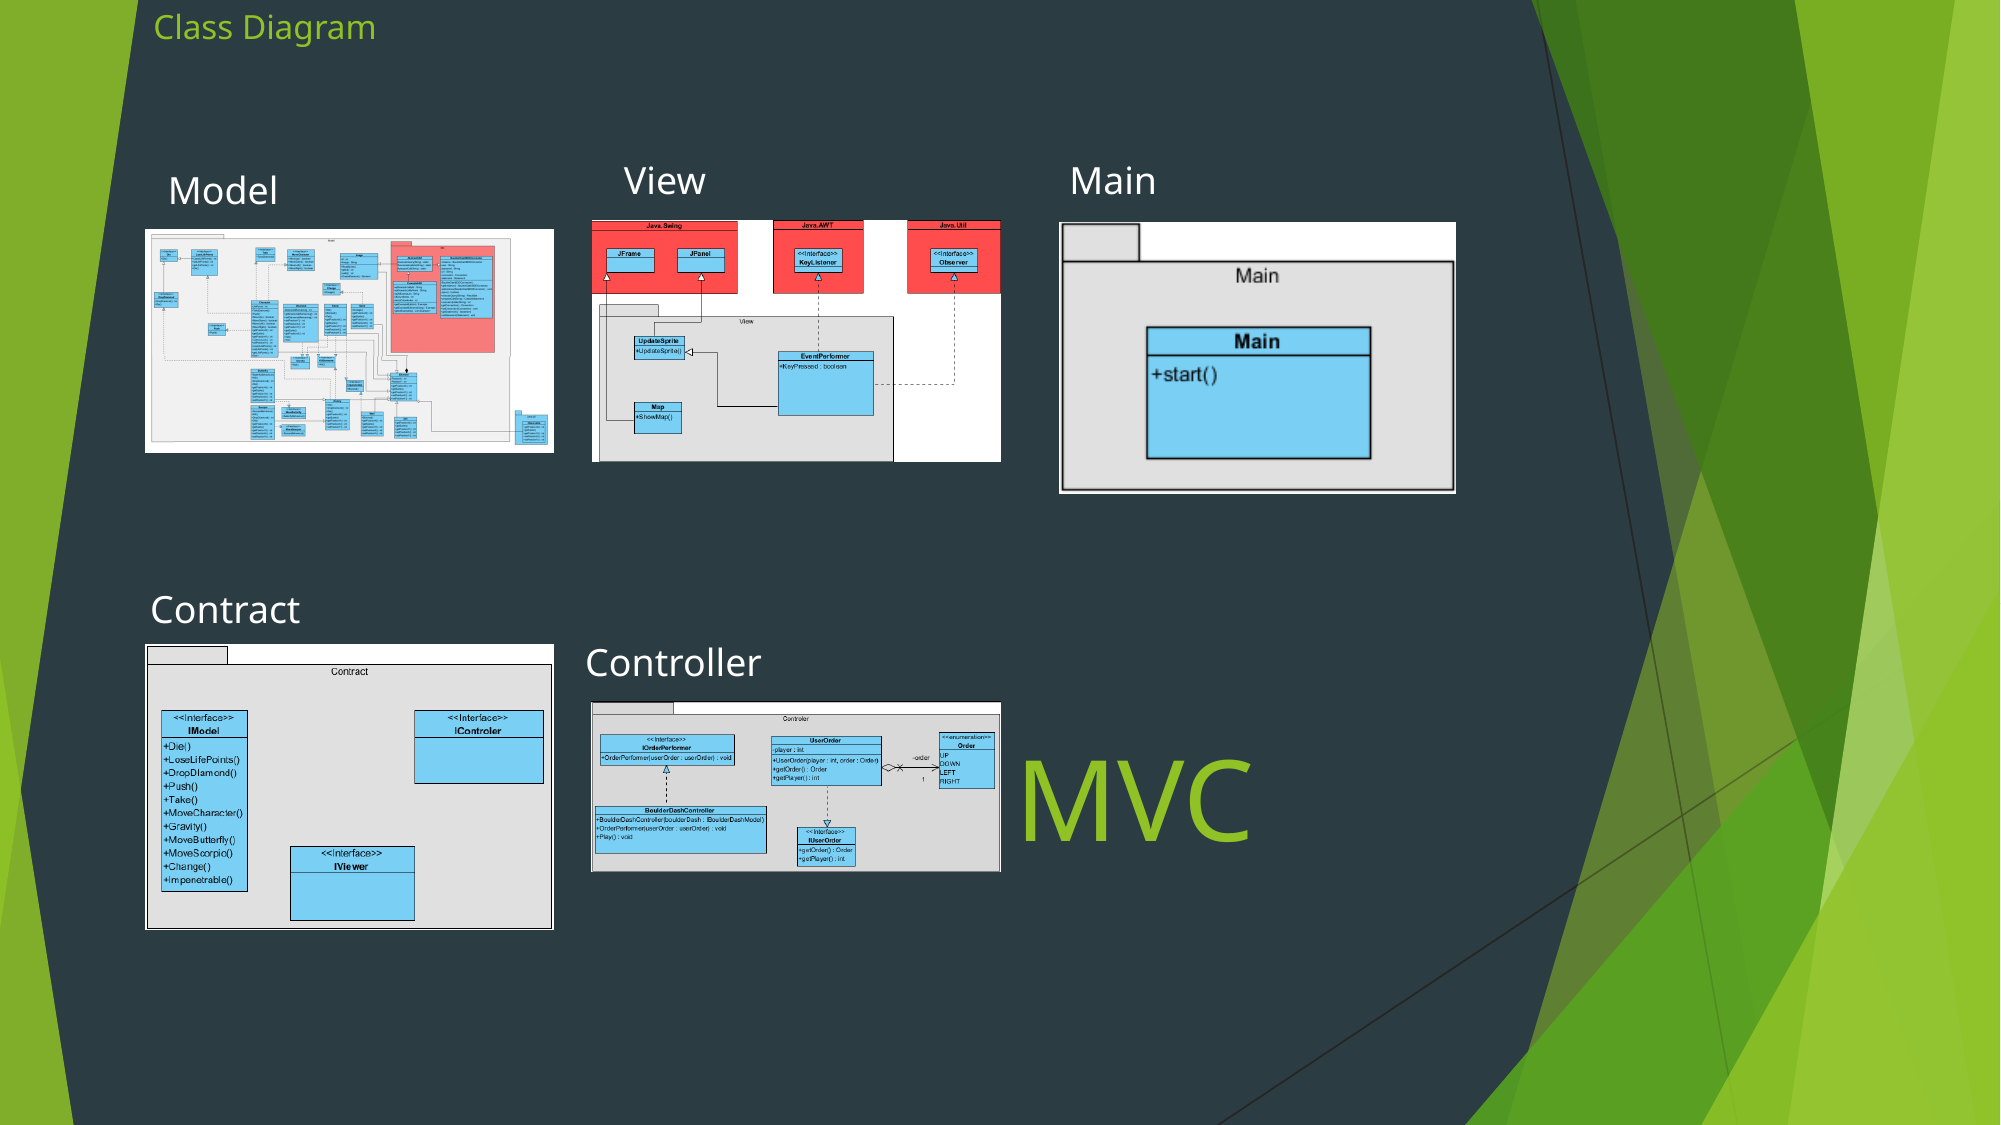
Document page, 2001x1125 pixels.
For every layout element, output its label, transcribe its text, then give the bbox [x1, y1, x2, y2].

text_box Class Diagram [138, 0, 618, 119]
text_box Contract [135, 578, 588, 640]
picture [145, 229, 554, 453]
text_box Main [1054, 149, 1522, 211]
text_box MVC [1000, 489, 1488, 872]
text_box [0, 0, 138, 930]
text_box Controller [570, 631, 1039, 693]
picture [1059, 222, 1456, 495]
text_box [1465, 0, 2000, 1125]
picture [591, 701, 1000, 872]
text_box View [608, 149, 1054, 211]
text_box Model [152, 159, 571, 221]
picture [592, 220, 1001, 462]
picture [145, 644, 554, 930]
